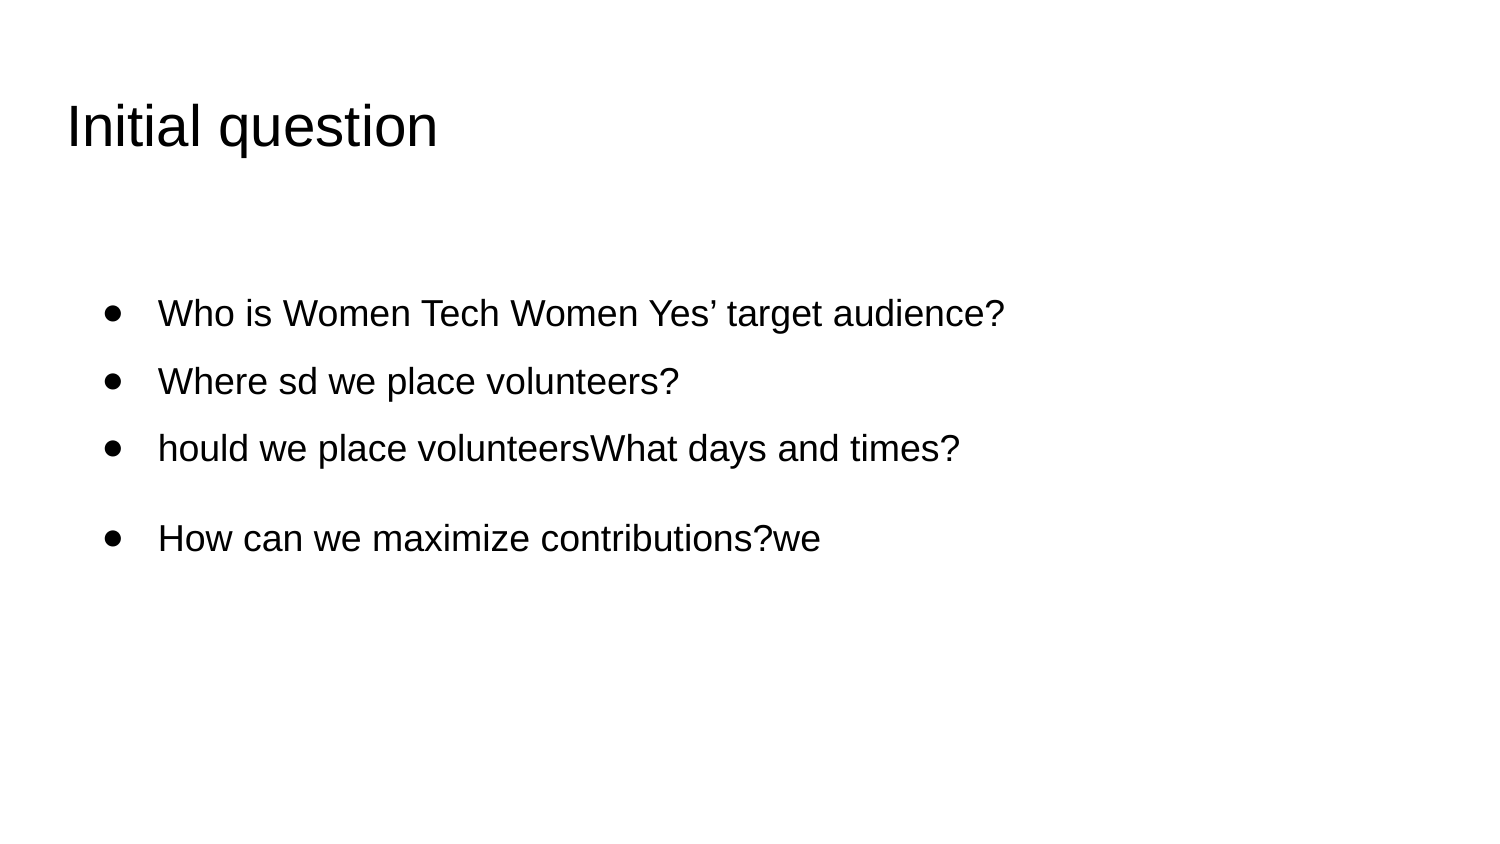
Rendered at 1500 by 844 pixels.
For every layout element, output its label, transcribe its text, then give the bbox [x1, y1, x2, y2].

text_box Who is Women Tech Women Yes’ target audience? Where sd we place volunteers? hould we place volunteersWhat days and times? How can we maximize contributions?we [67, 251, 1375, 775]
title Initial question [51, 72, 508, 167]
